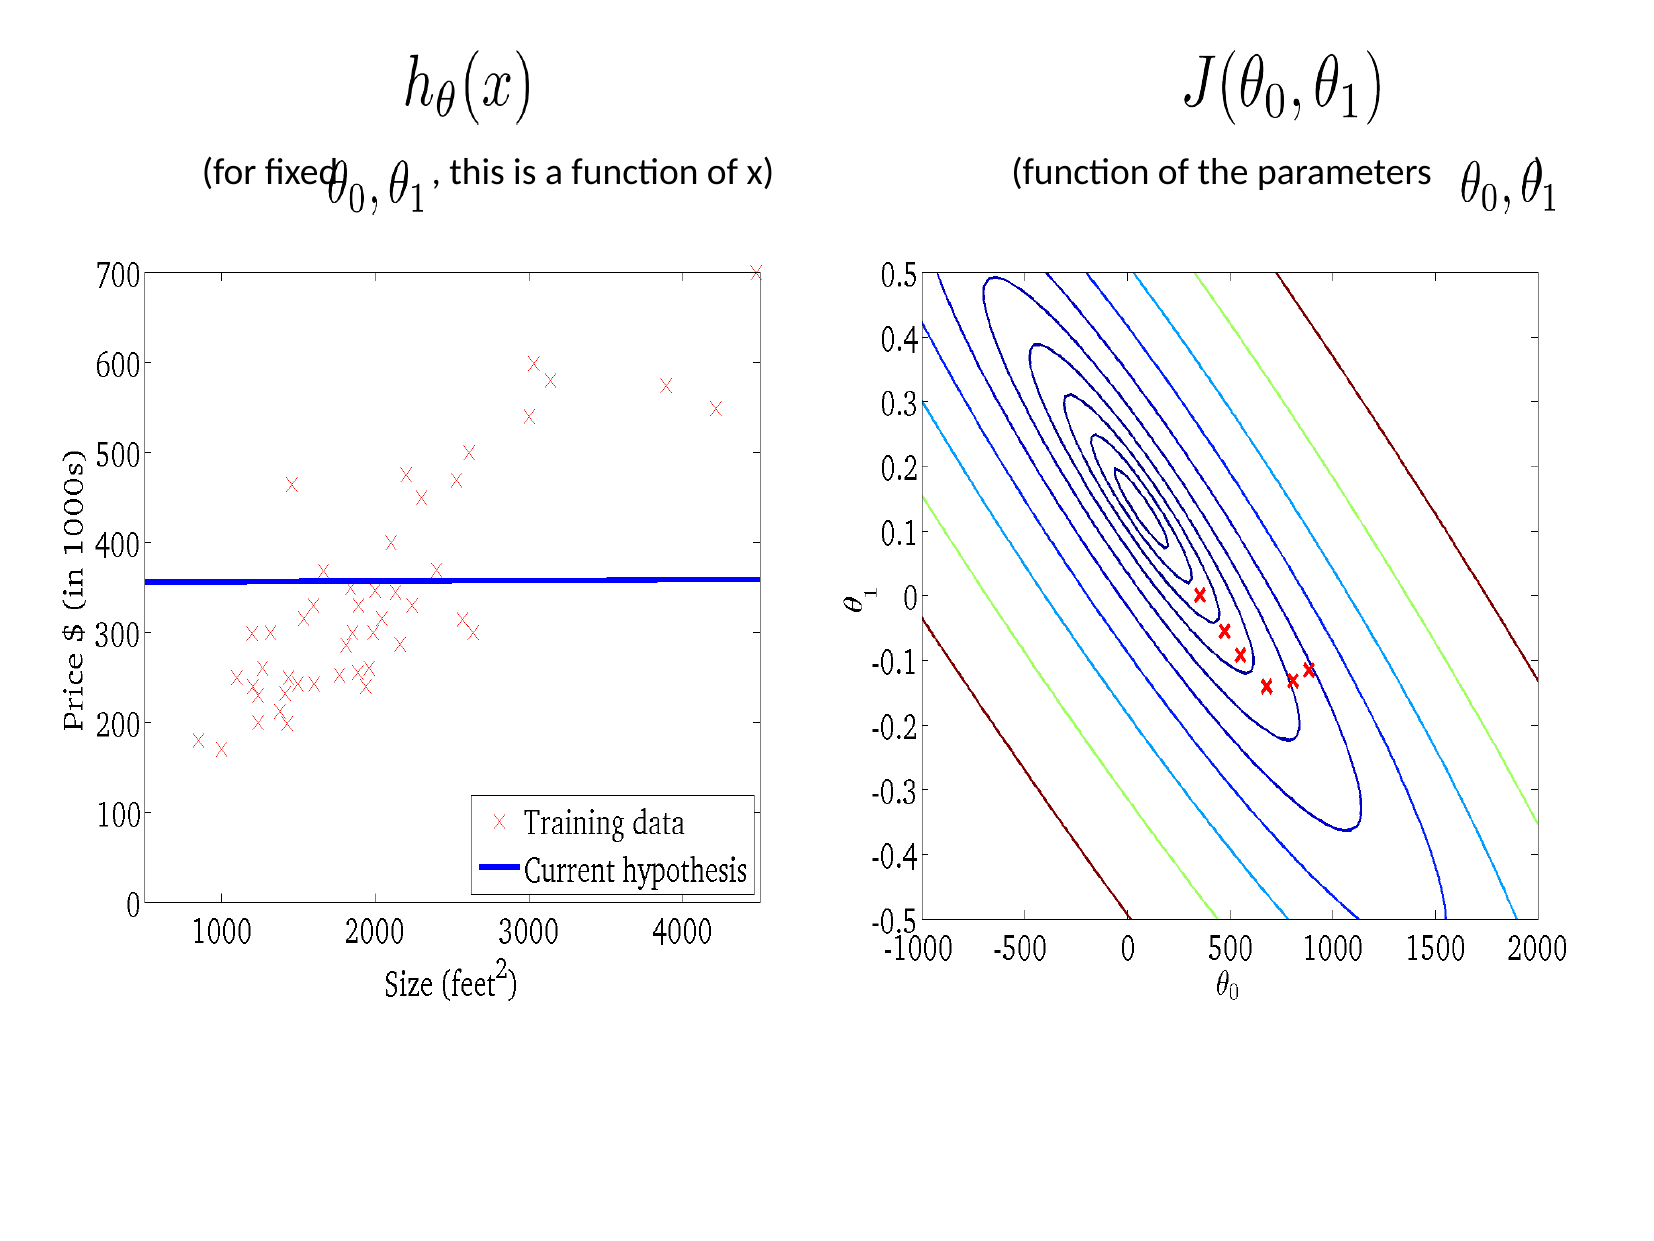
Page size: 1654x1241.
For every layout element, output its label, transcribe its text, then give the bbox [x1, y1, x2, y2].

text_box (function of the parameters ) [996, 139, 1561, 200]
picture [41, 160, 1613, 1006]
text_box (for fixed , this is a function of x) [187, 139, 791, 200]
picture [1184, 50, 1380, 125]
picture [405, 50, 529, 125]
